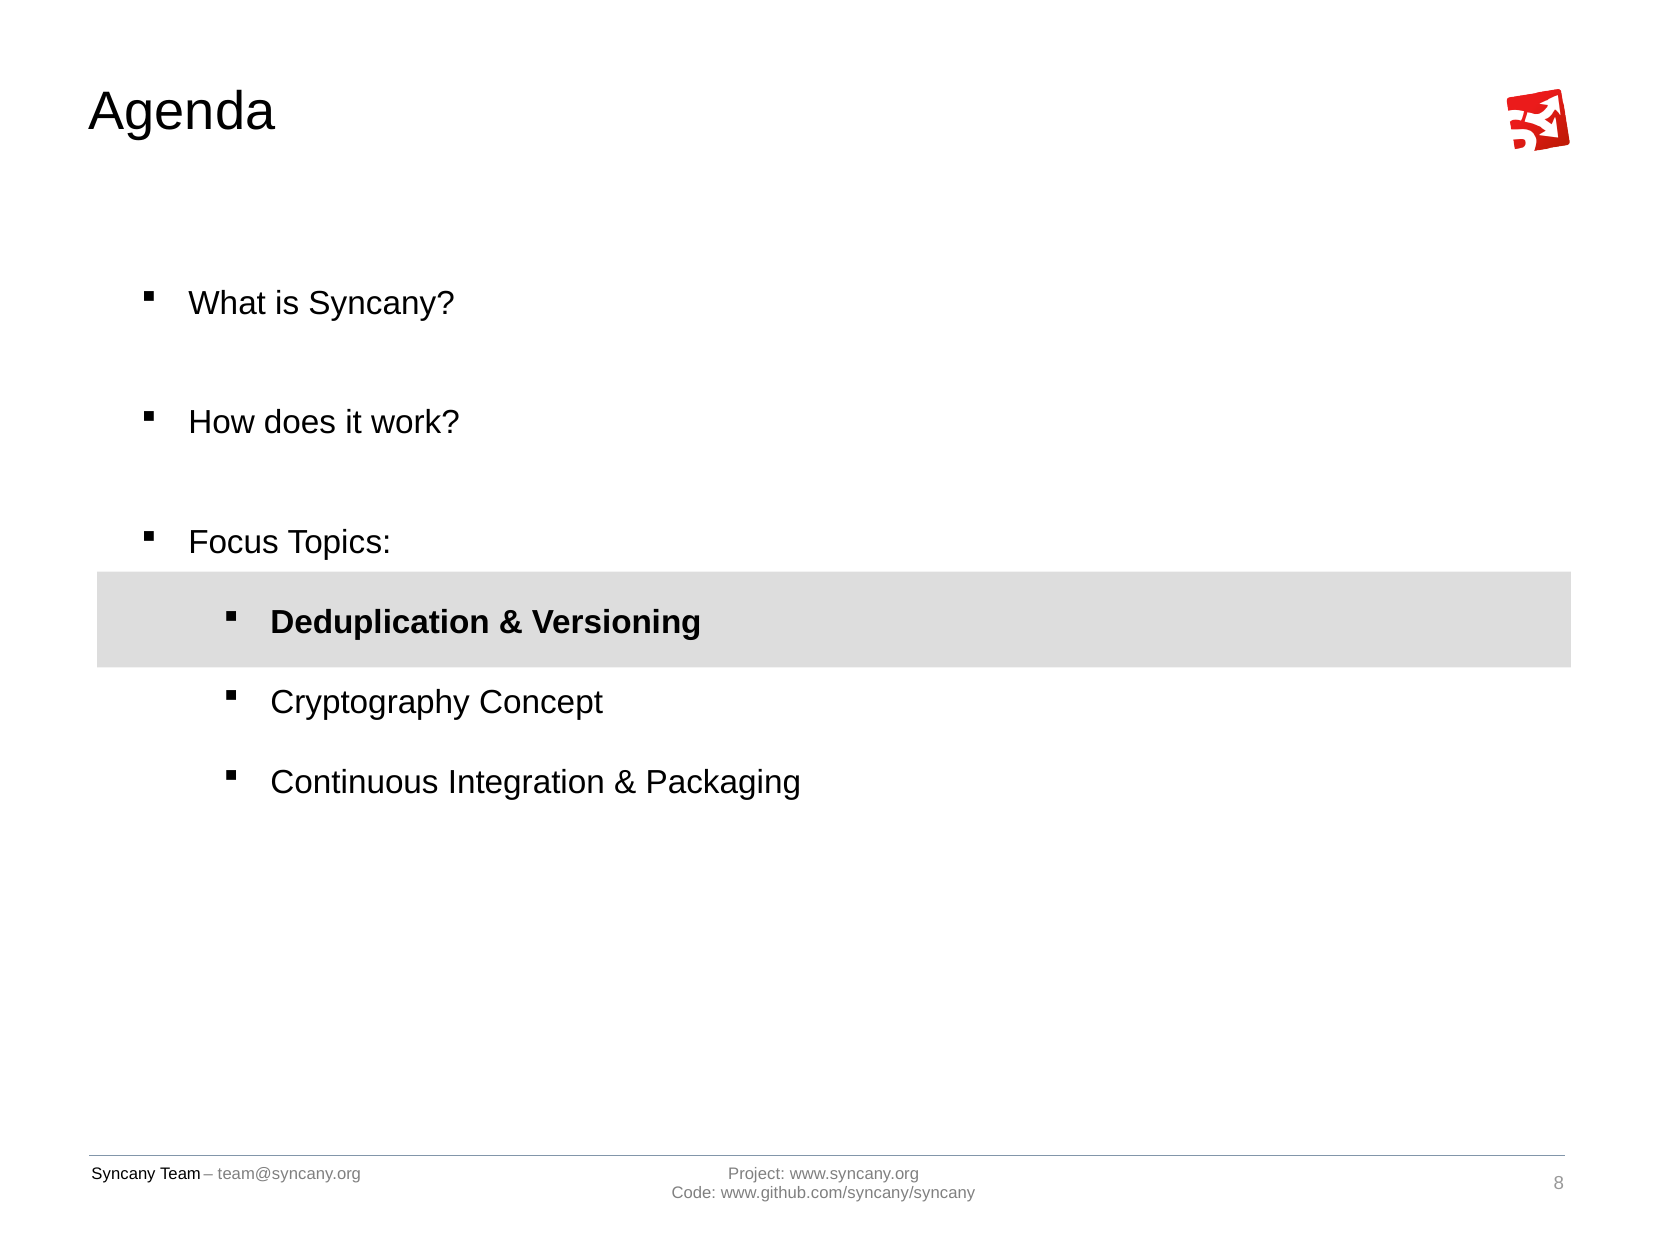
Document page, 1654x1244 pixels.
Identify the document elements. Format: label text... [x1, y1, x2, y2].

text_box <number> [1476, 1167, 1565, 1193]
text_box [97, 571, 124, 668]
text_box [1563, 571, 1571, 668]
title Agenda [88, 82, 1343, 207]
text_box What is Syncany? How does it work? Focus Topics: Deduplication & Versioning Cryptography Concept Continuous Integration & Packaging [124, 272, 1563, 1088]
picture [1504, 86, 1572, 155]
